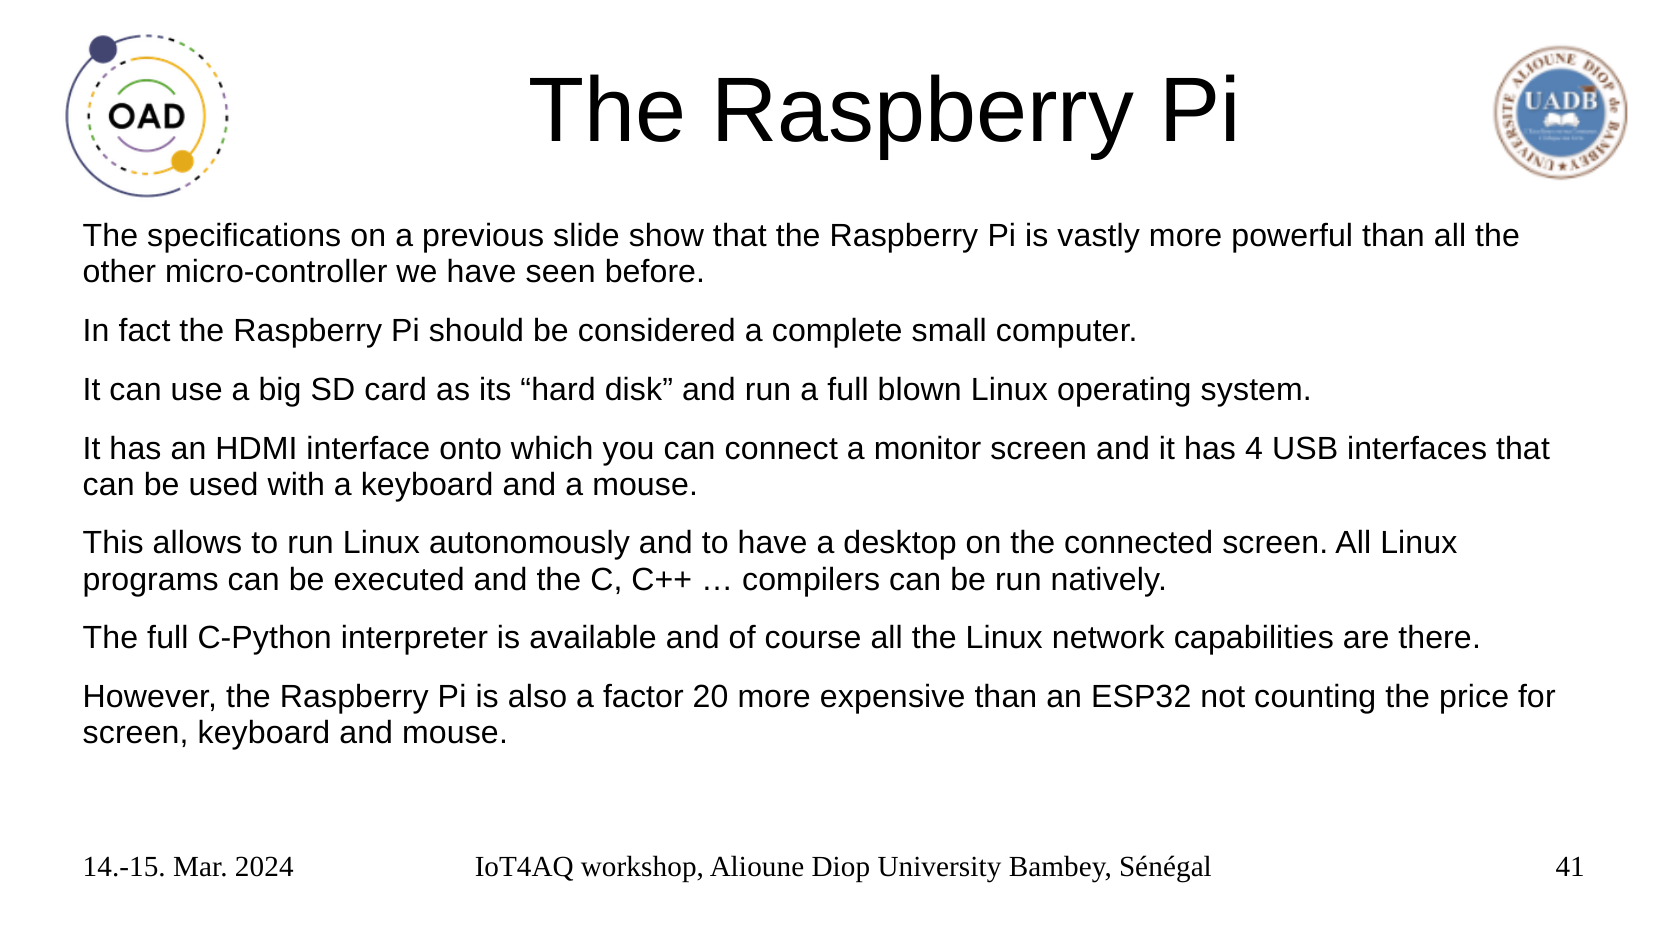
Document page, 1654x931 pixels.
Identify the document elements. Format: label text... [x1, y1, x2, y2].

list The specifications on a previous slide show that the Raspberry Pi is vastly more powerful than all the other micro-controller we have seen before. In fact the Raspberry Pi should be considered a complete small computer. It can use a big SD card as its “hard disk” and run a full blown Linux operating system. It has an HDMI interface onto which you can connect a monitor screen and it has 4 USB interfaces that can be used with a keyboard and a mouse. This allows to run Linux autonomously and to have a desktop on the connected screen. All Linux programs can be executed and the C, C++ … compilers can be run natively. The full C-Python interpreter is available and of course all the Linux network capabilities are there. However, the Raspberry Pi is also a factor 20 more expensive than an ESP32 not counting the price for screen, keyboard and mouse. [82, 217, 1571, 757]
picture [25, 20, 263, 218]
title The Raspberry Pi [301, 32, 1469, 188]
picture [1482, 37, 1641, 188]
